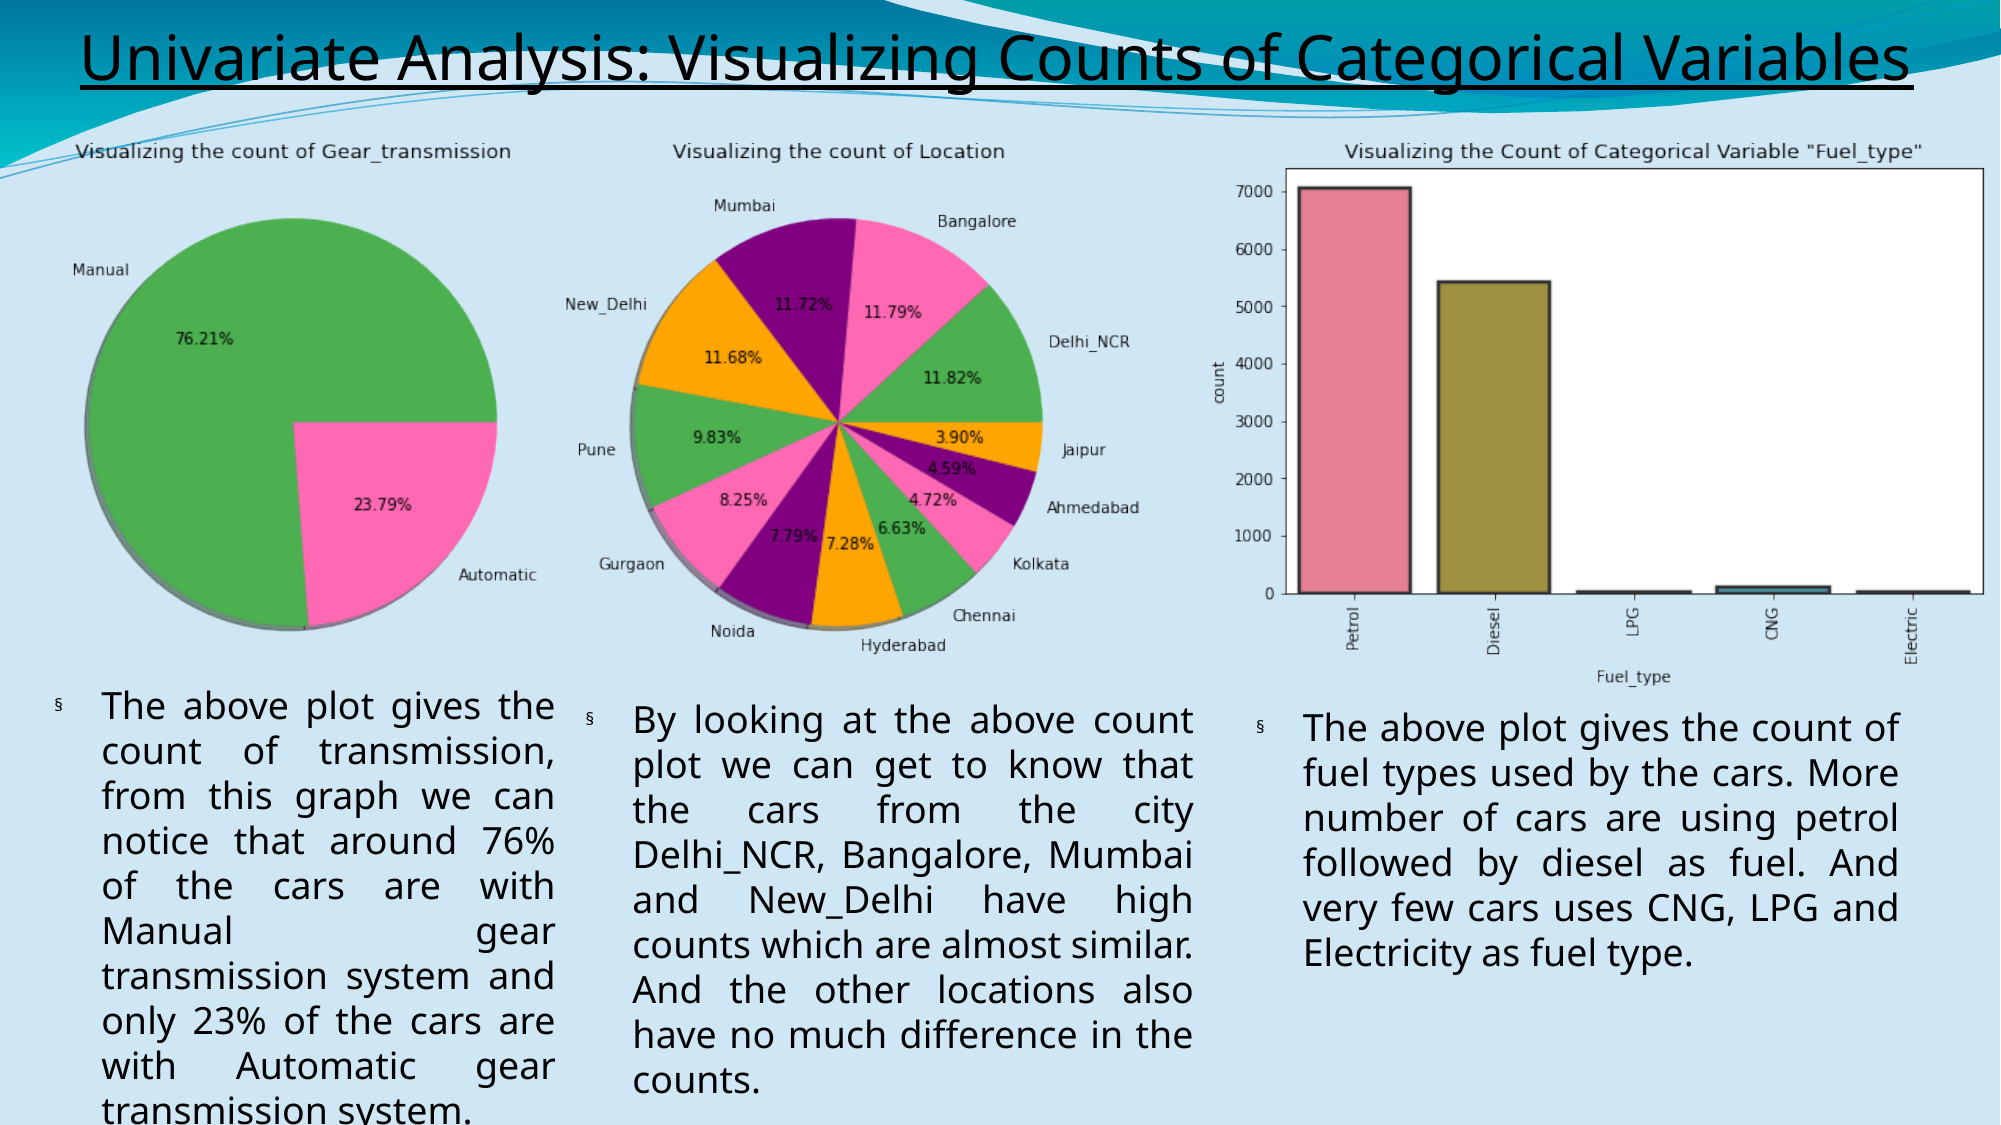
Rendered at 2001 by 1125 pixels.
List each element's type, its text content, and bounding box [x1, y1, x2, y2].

text_box By looking at the above count plot we can get to know that the cars from the city Delhi_NCR, Bangalore, Mumbai and New_Delhi have high counts which are almost similar. And the other locations also have no much difference in the counts. [570, 688, 1210, 1109]
picture [27, 132, 1152, 689]
text_box The above plot gives the count of fuel types used by the cars. More number of cars are using petrol followed by diesel as fuel. And very few cars uses CNG, LPG and Electricity as fuel type. [1241, 696, 1915, 1027]
picture [1201, 132, 1994, 697]
text_box The above plot gives the count of transmission, from this graph we can notice that around 76% of the cars are with Manual gear transmission system and only 23% of the cars are with Automatic gear transmission system. [39, 689, 571, 1125]
text_box Univariate Analysis: Visualizing Counts of Categorical Variables [0, 10, 1994, 101]
